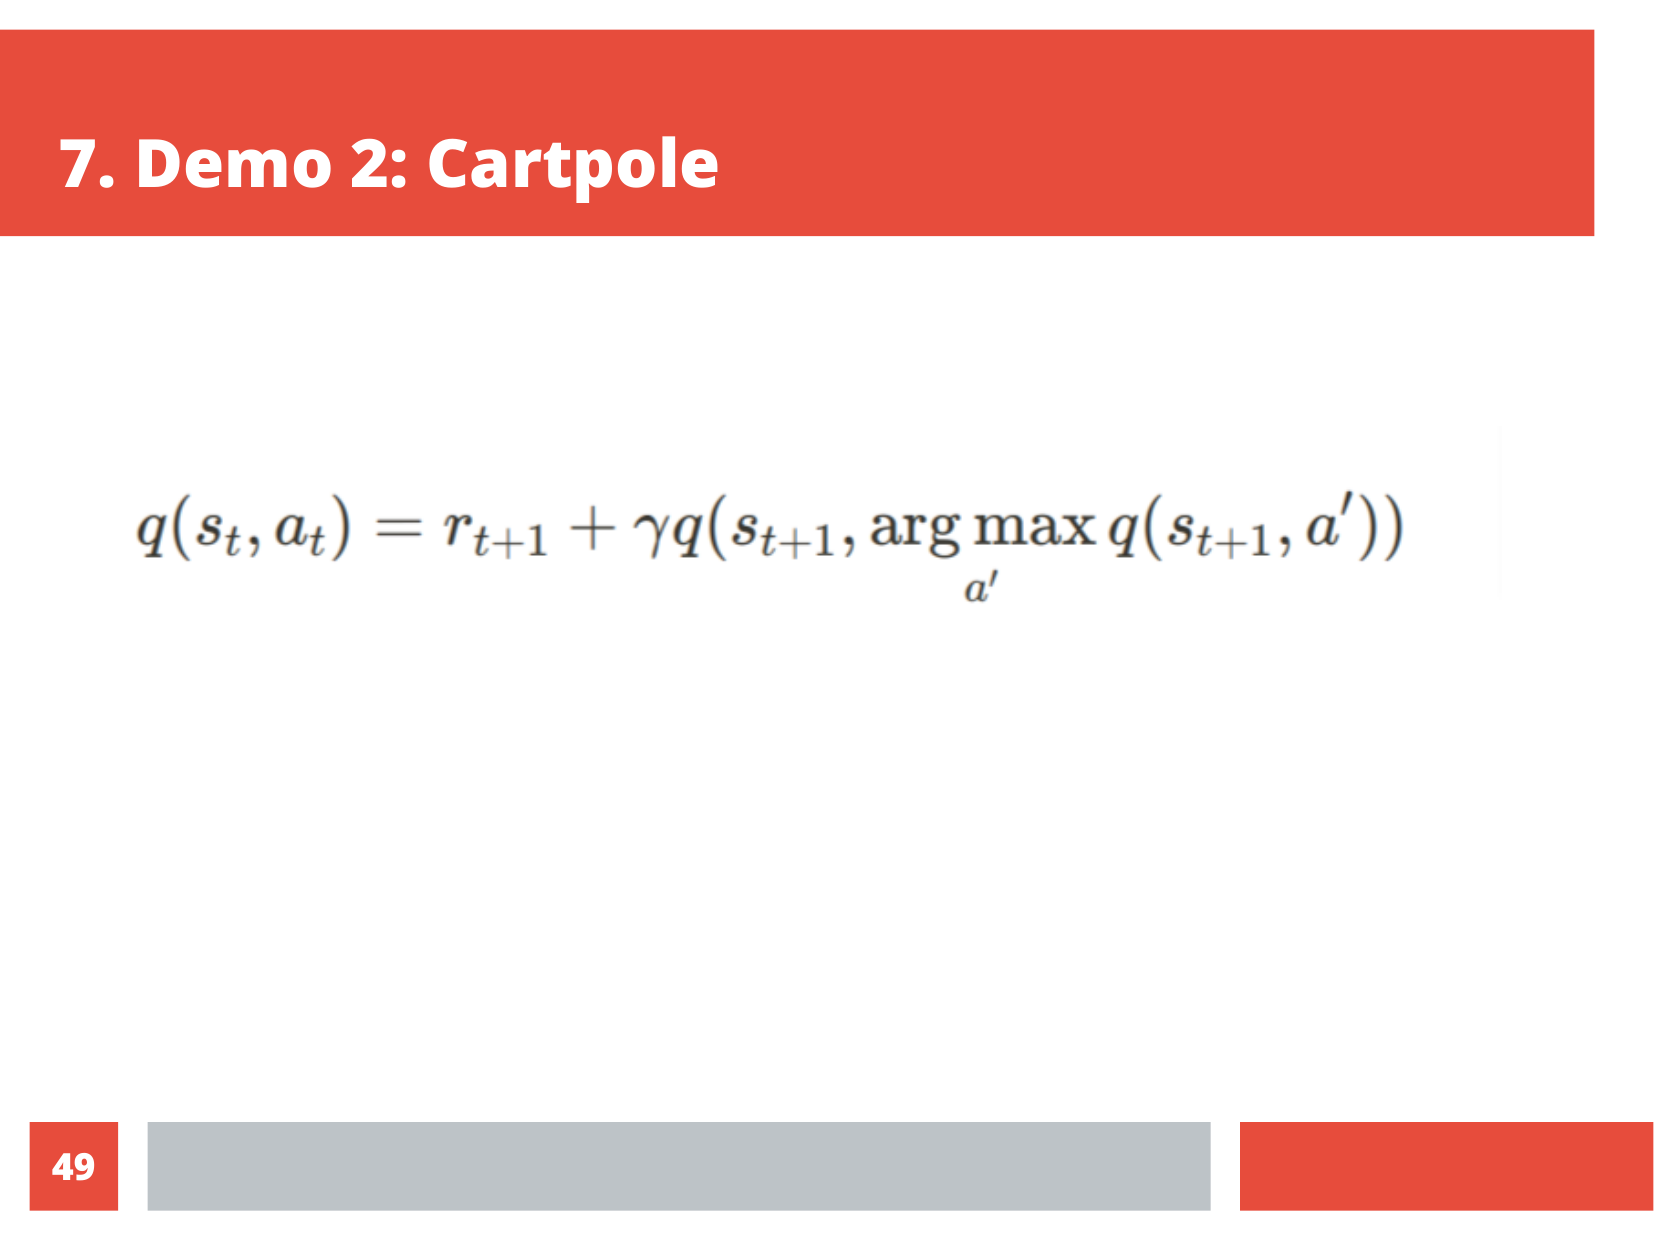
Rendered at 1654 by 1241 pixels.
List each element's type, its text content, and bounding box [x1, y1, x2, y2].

title 7. Demo 2: Cartpole [59, 59, 1595, 207]
picture [77, 426, 1502, 662]
